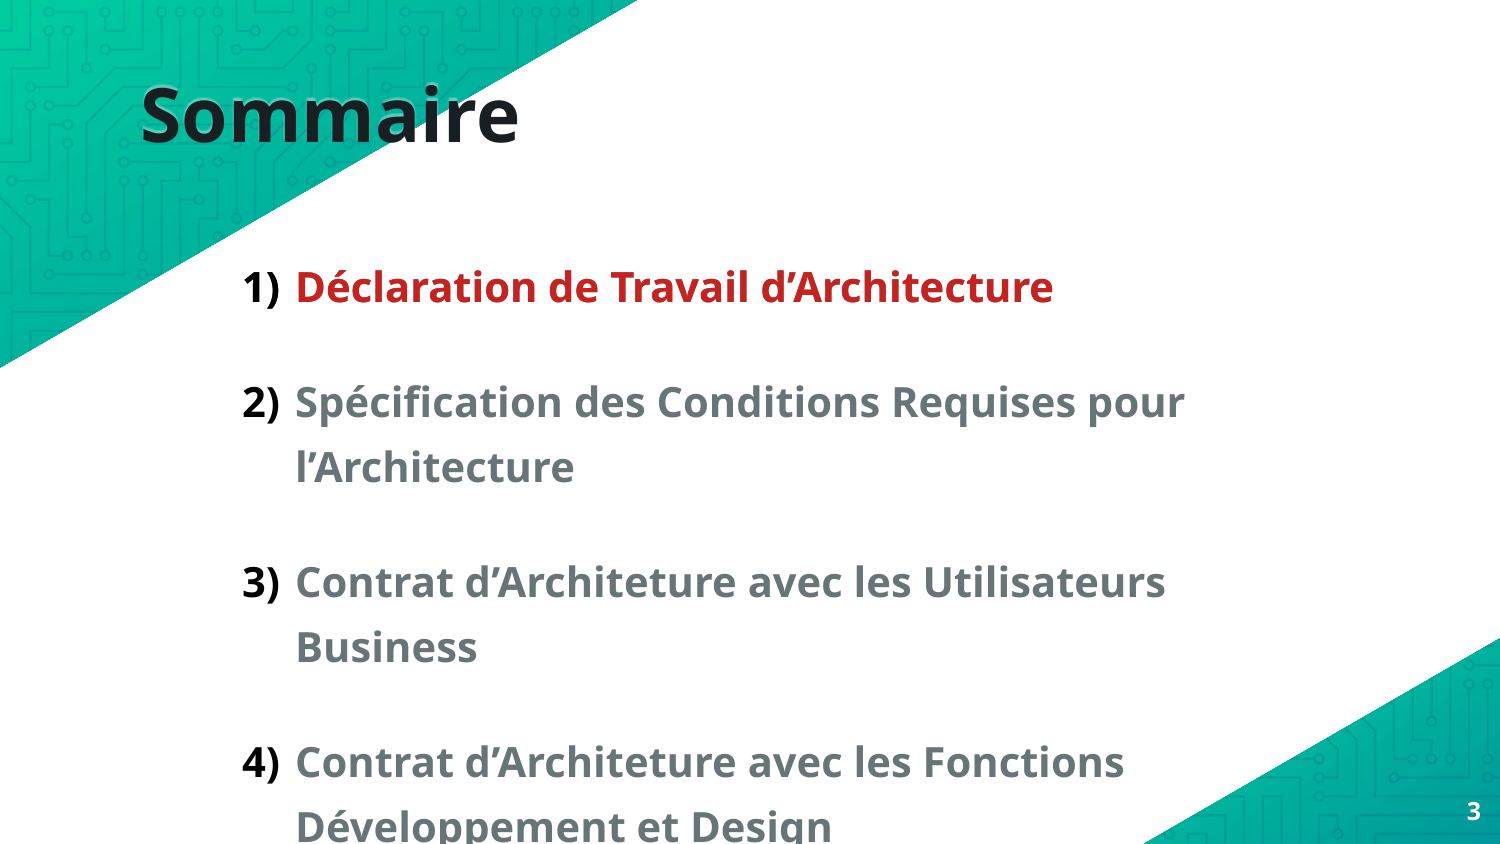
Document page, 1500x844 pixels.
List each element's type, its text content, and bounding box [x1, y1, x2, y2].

list Déclaration de Travail d’Architecture [224, 249, 1264, 821]
title Sommaire [140, 78, 1360, 160]
slide_number <numéro> [1391, 779, 1482, 844]
